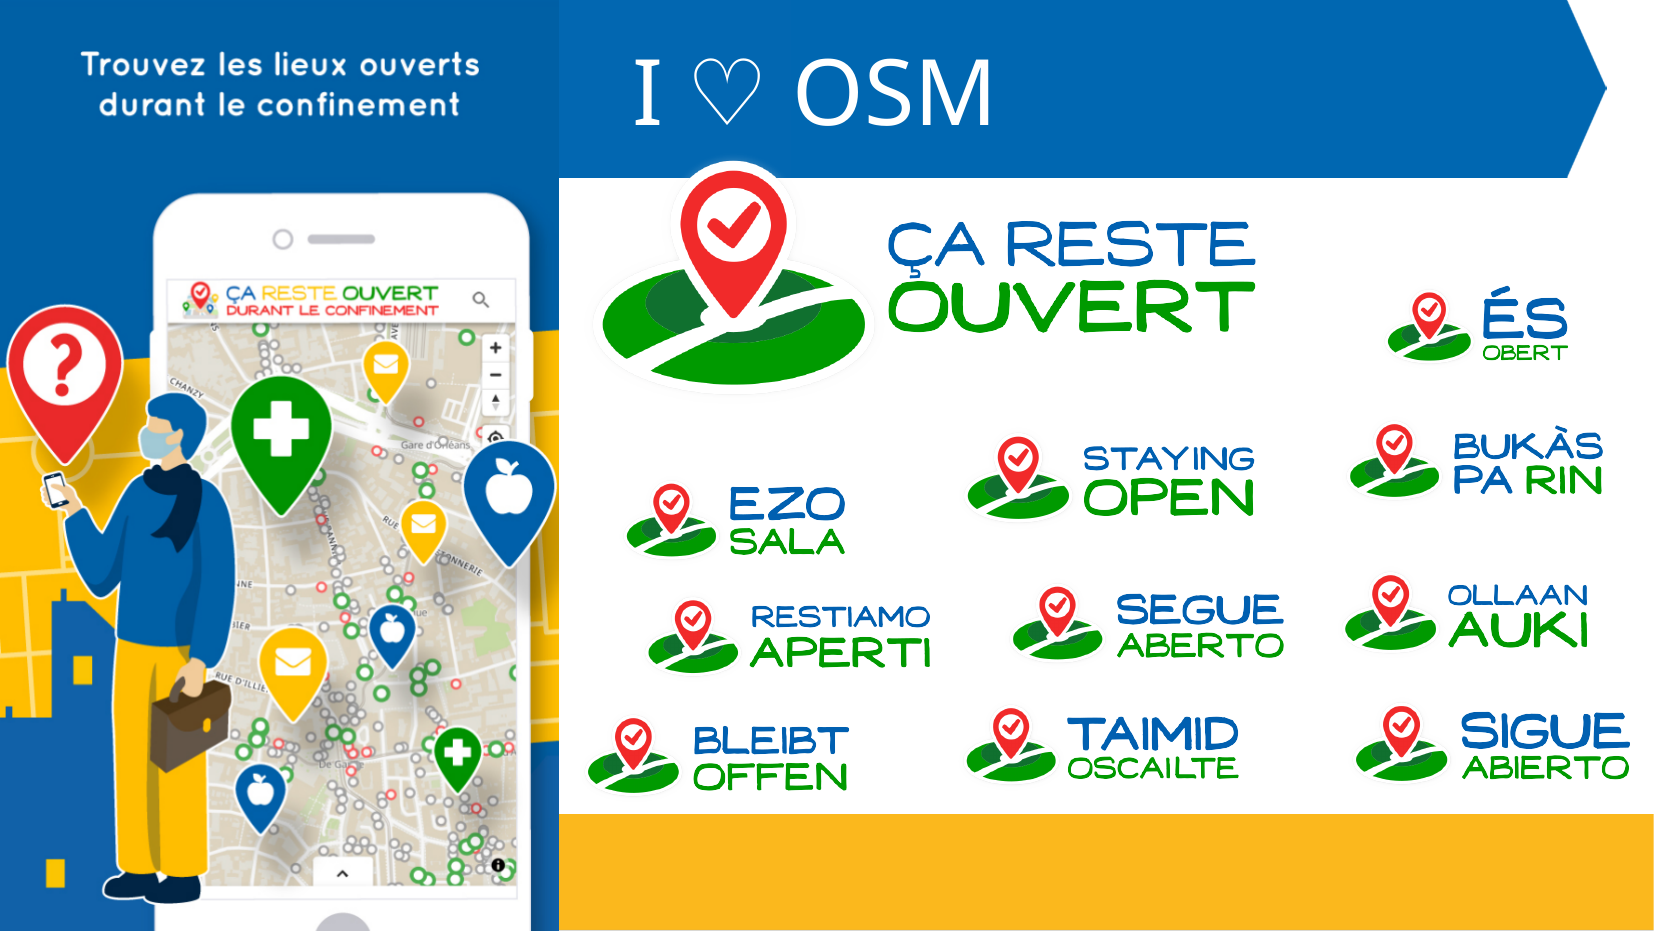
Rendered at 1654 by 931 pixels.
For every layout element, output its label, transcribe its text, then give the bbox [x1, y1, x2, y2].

picture [1002, 578, 1288, 670]
picture [1339, 413, 1607, 508]
picture [956, 425, 1259, 532]
picture [0, 0, 1654, 931]
picture [578, 707, 851, 804]
title I ♡ OSM [559, 35, 1400, 144]
picture [956, 699, 1241, 792]
picture [1334, 565, 1595, 662]
picture [1380, 283, 1571, 370]
picture [618, 475, 851, 567]
picture [637, 590, 934, 686]
picture [1346, 696, 1632, 792]
